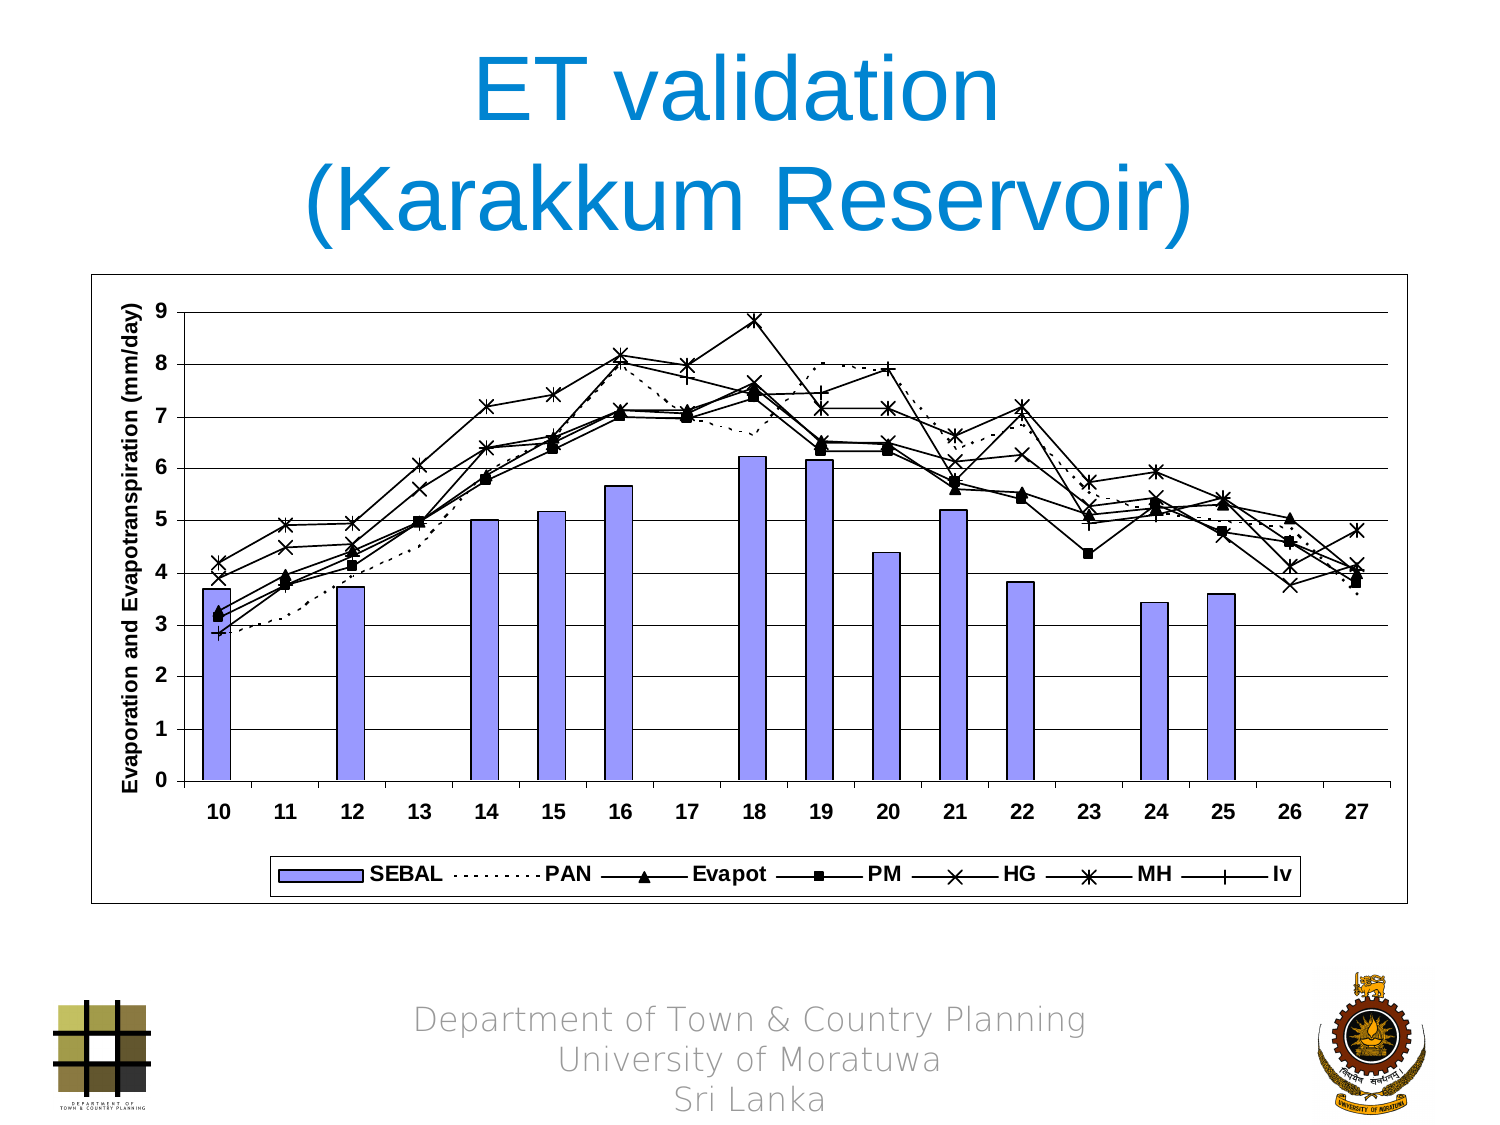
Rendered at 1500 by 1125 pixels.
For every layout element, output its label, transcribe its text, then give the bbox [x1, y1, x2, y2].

picture [53, 1000, 151, 1110]
picture [1312, 966, 1435, 1125]
picture [79, 262, 1421, 915]
title ET validation (Karakkum Reservoir) [75, 21, 1426, 257]
